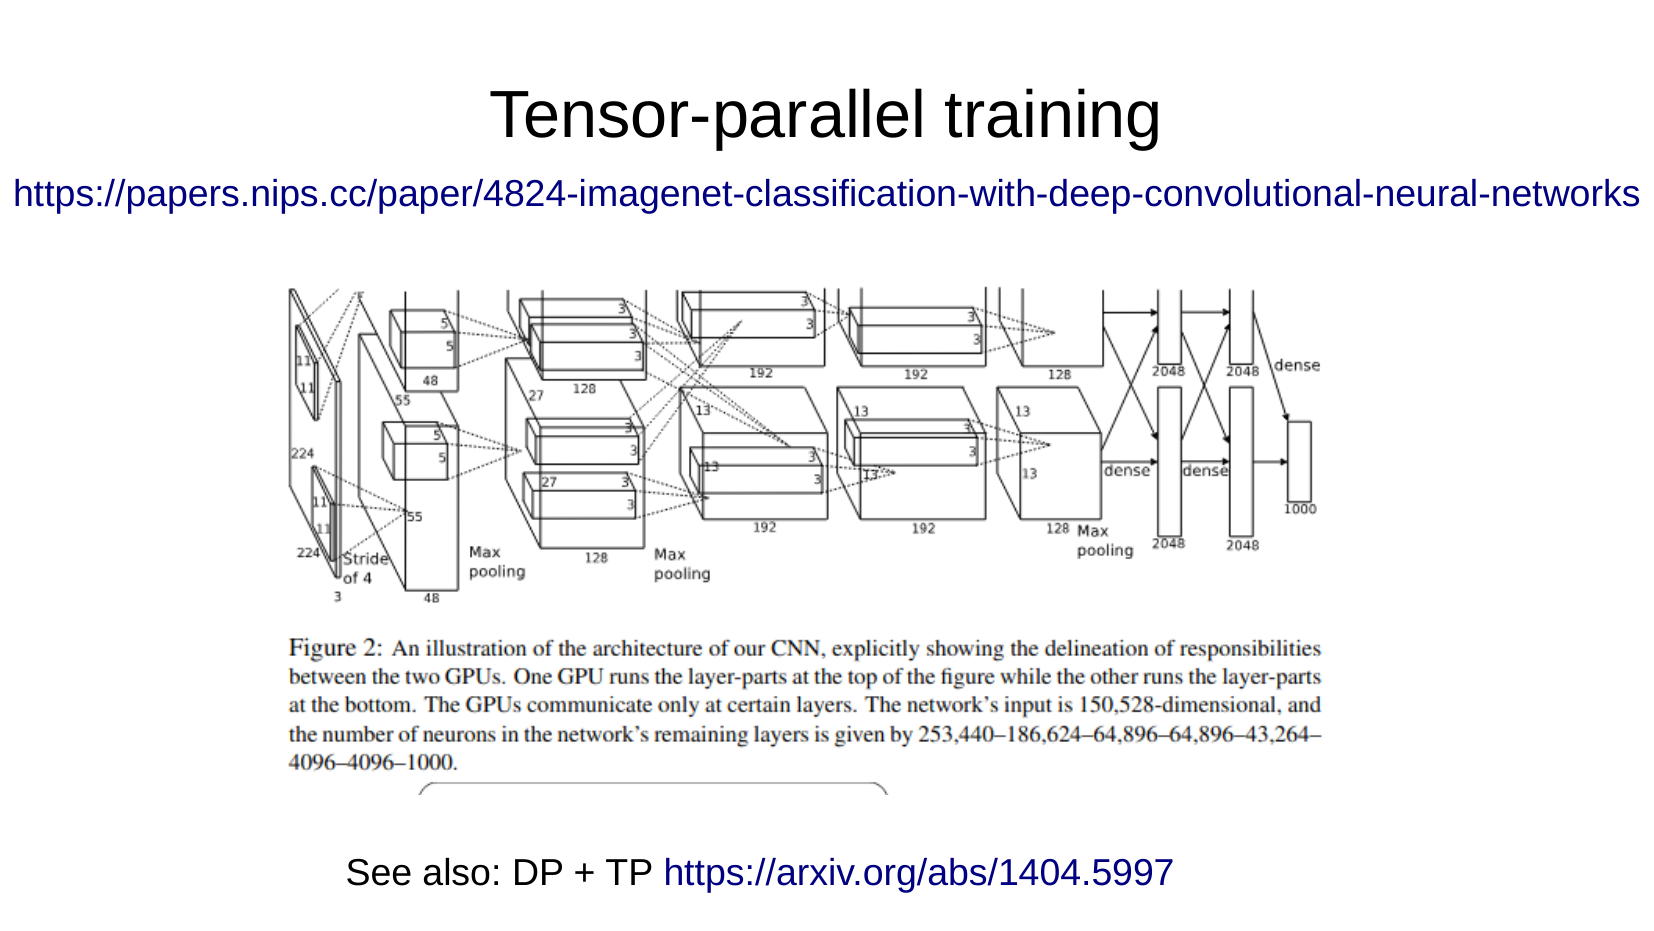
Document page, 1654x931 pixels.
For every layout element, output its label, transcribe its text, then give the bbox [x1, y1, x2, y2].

text_box https://papers.nips.cc/paper/4824-imagenet-classification-with-deep-convolutional-neural-networks [0, 165, 1654, 265]
title Tensor-parallel training [82, 37, 1571, 165]
text_box See also: DP + TP https://arxiv.org/abs/1404.5997 [330, 844, 1531, 931]
picture [275, 270, 1331, 796]
